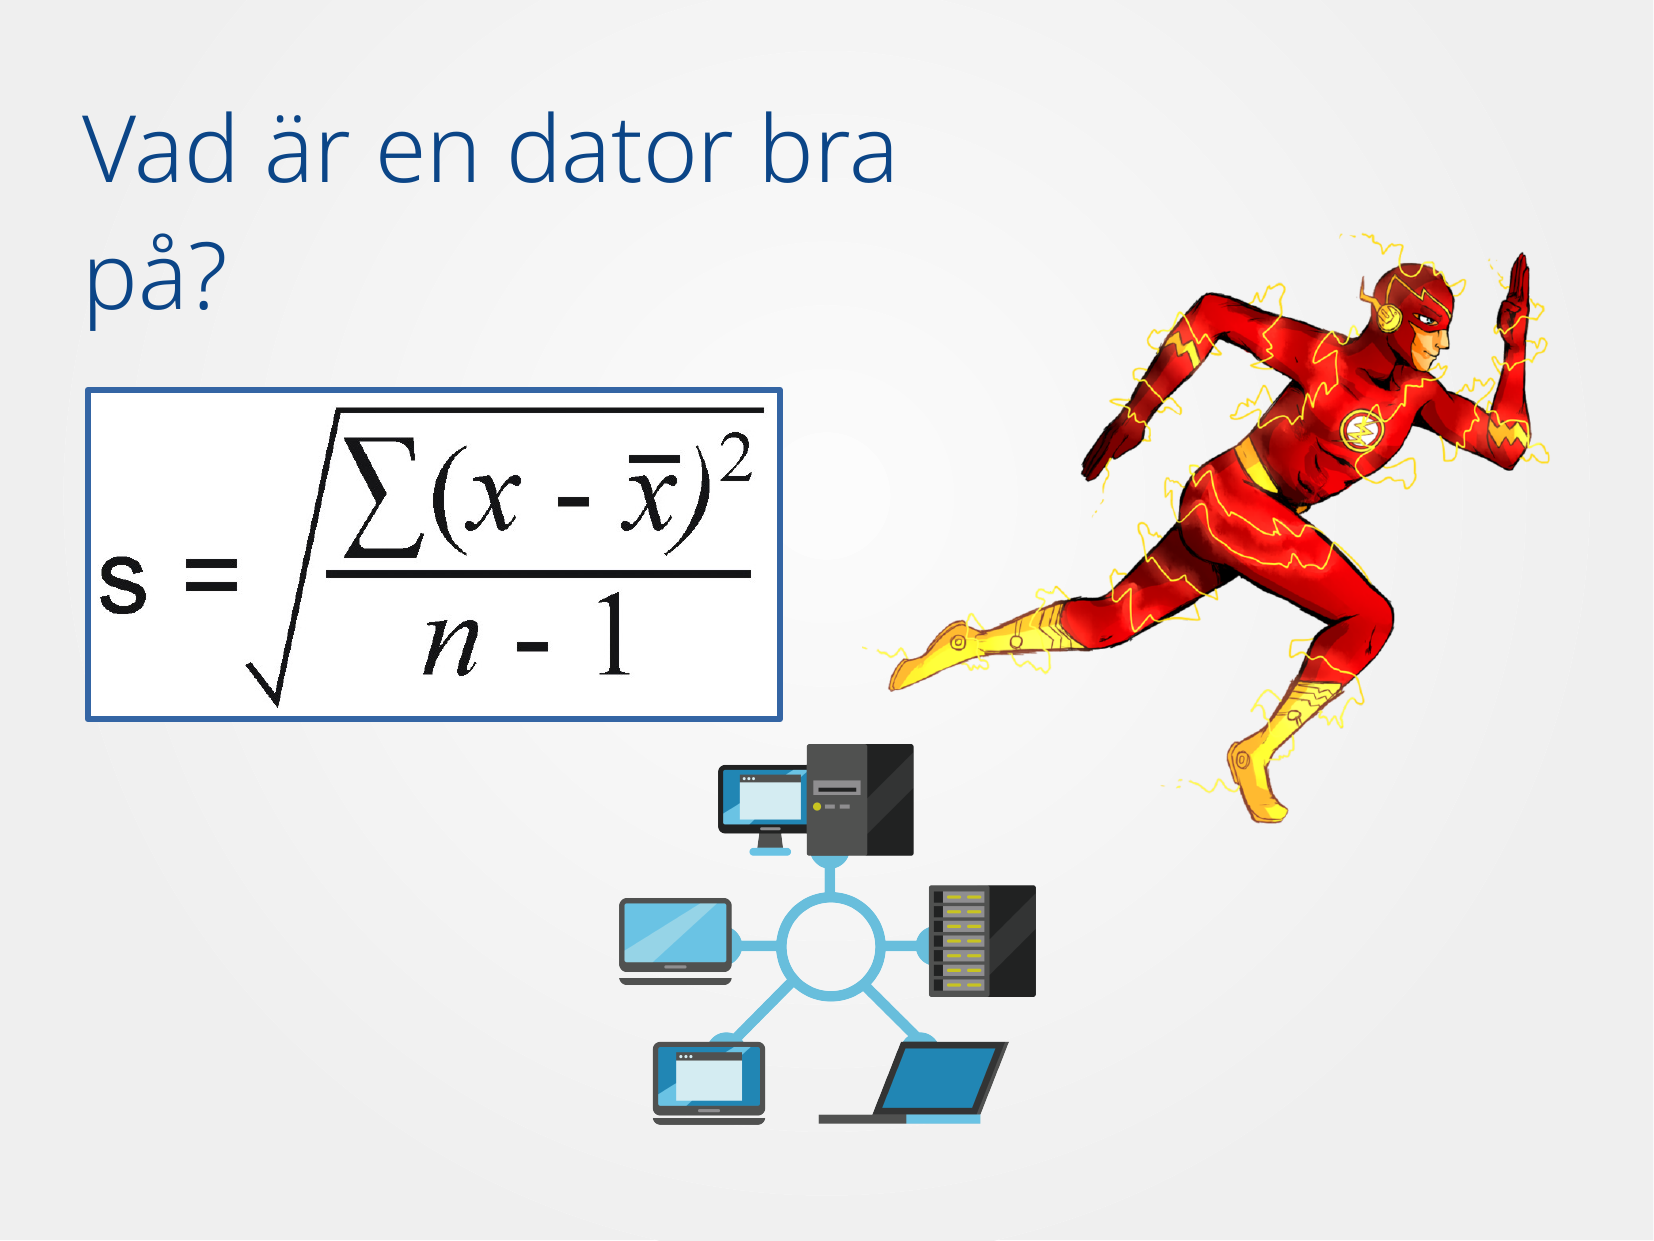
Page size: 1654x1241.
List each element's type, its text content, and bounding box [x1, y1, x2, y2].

title Vad är en dator bra på? [82, 80, 1654, 337]
picture [90, 392, 778, 717]
picture [619, 213, 1590, 1125]
